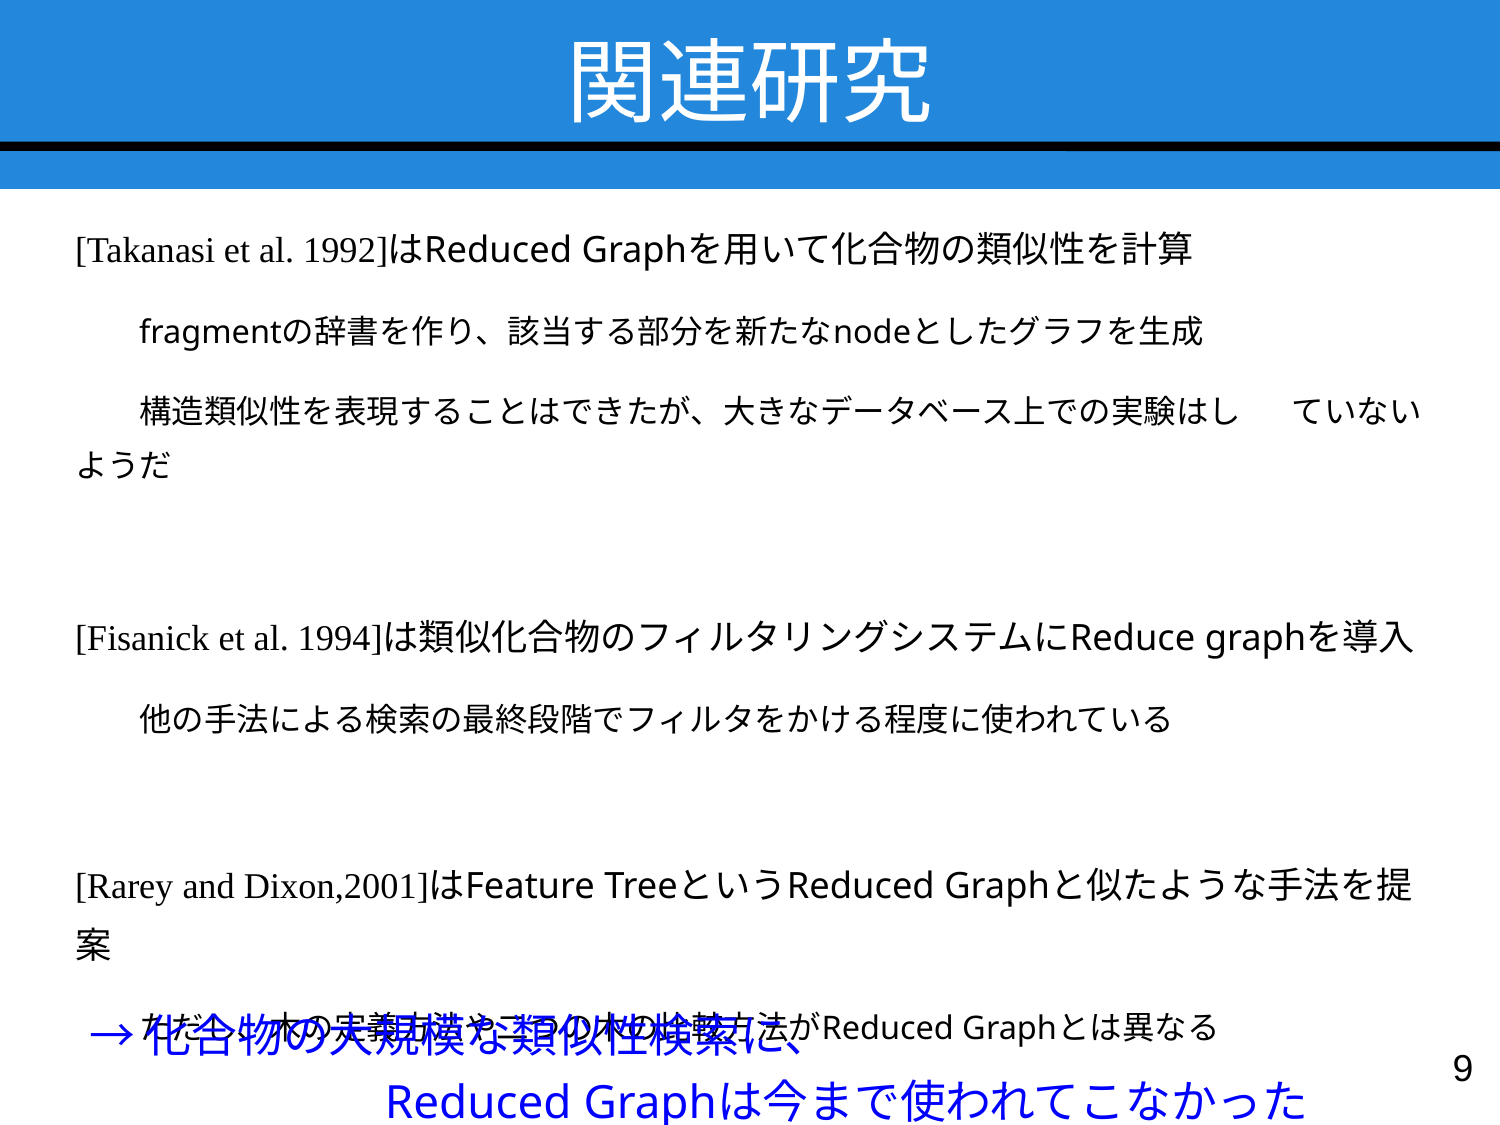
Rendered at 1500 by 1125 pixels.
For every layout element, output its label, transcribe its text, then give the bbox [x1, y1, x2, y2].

text_box → 化合物の大規模な類似性検索に、 Reduced Graphは今まで使われてこなかった [75, 992, 1349, 1099]
list [Takanasi et al. 1992]はReduced Graphを用いて化合物の類似性を計算 fragmentの辞書を作り、該当する部分を新たなnodeとしたグラフを生成 構造類似性を表現することはできたが、大きなデータベース上での実験はし ていないようだ [Fisanick et al. 1994]は類似化合物のフィルタリングシステムにReduce graphを導入 他の手法による検索の最終段階でフィルタをかける程度に使われている [Rarey and Dixon,2001]はFeature TreeというReduced Graphと似たような手法を提案 ただし、木の定義方法や二つの木の比較方法がReduced Graphとは異なる [75, 212, 1425, 1075]
title 関連研究 [75, 29, 1425, 122]
